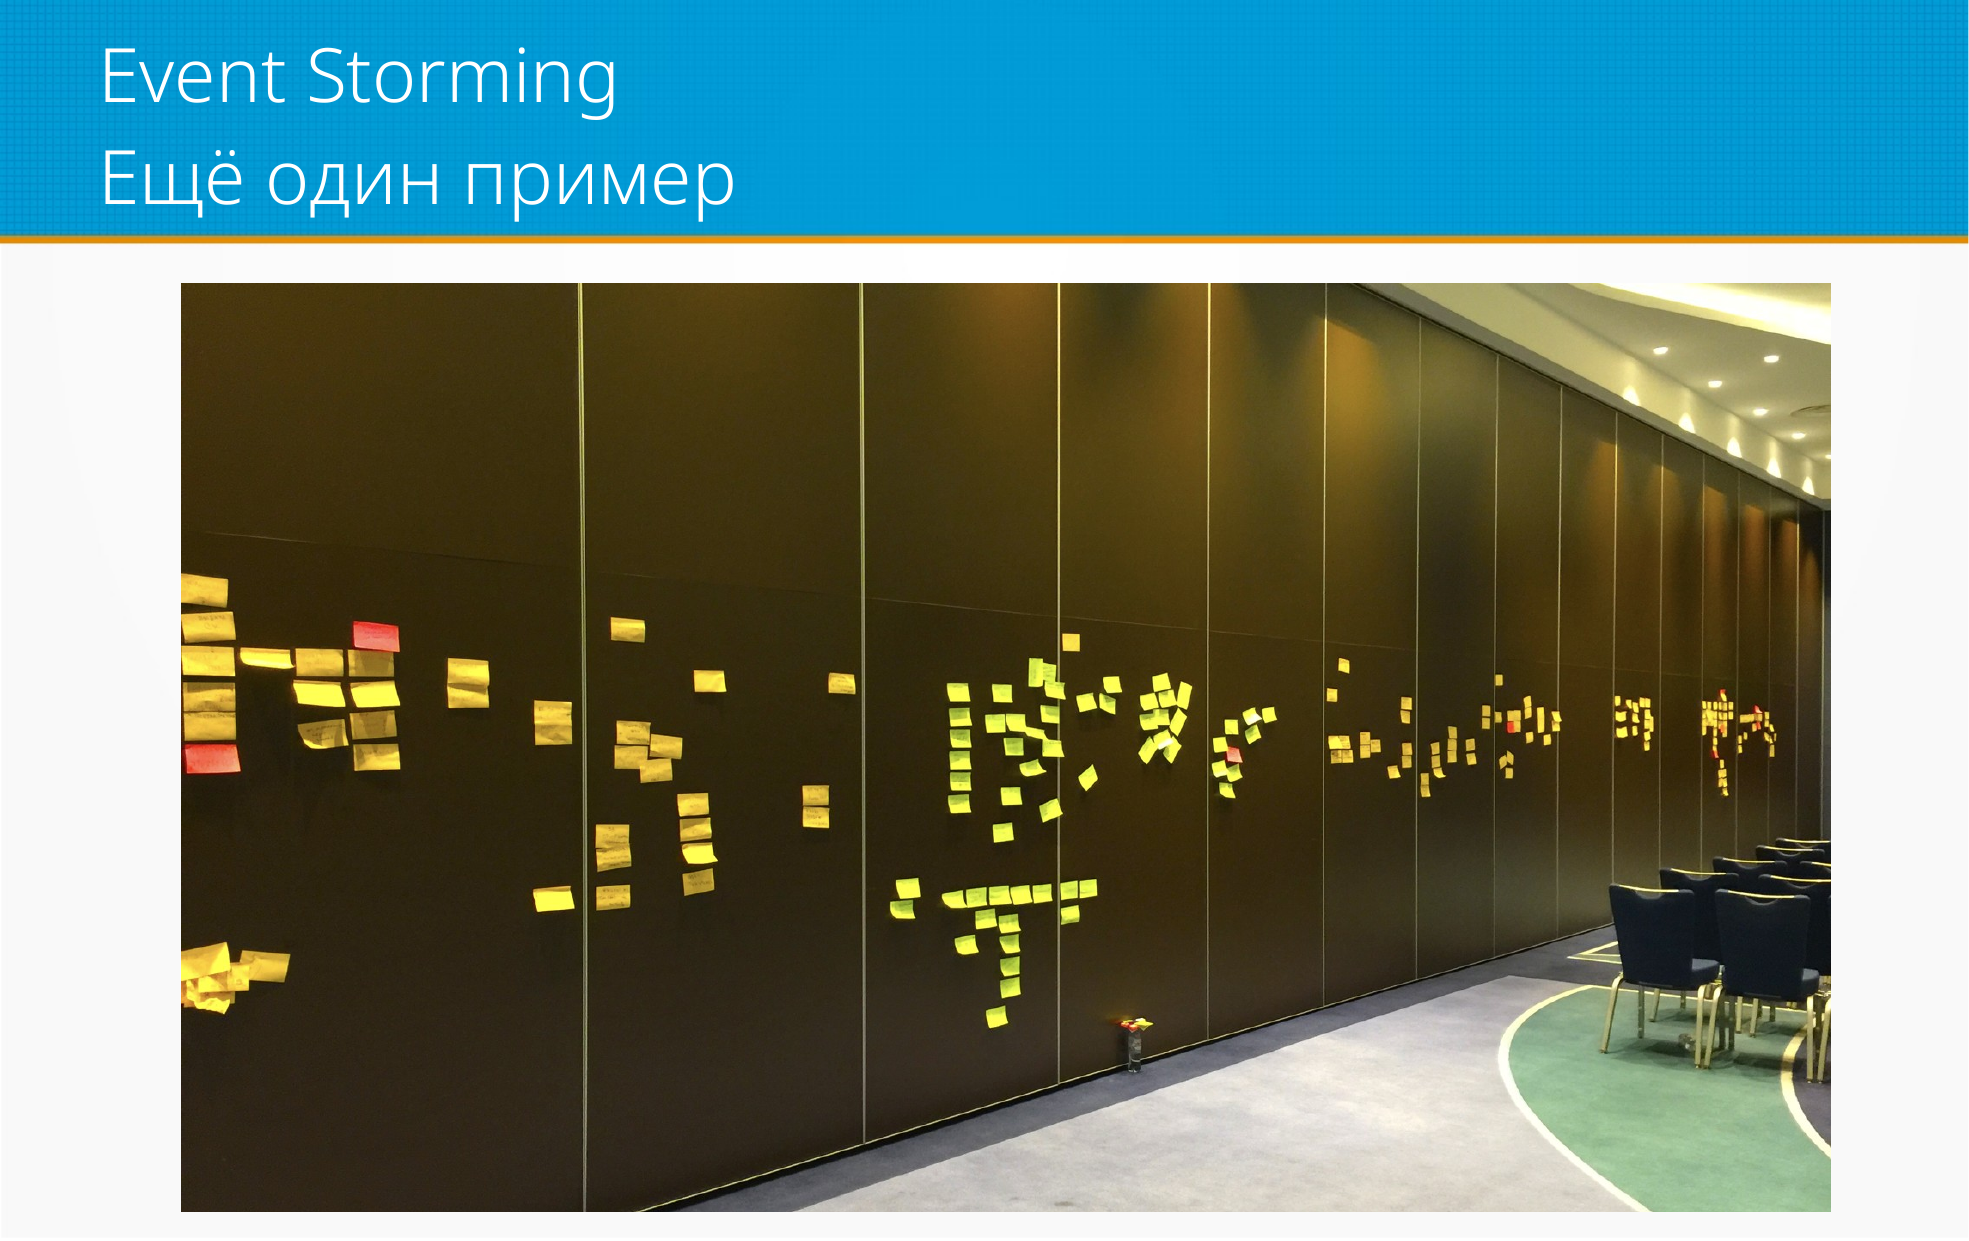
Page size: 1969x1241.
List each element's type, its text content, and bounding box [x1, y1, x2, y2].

picture [0, 233, 1969, 1241]
title Event Storming Ещё один пример [98, 19, 1870, 227]
